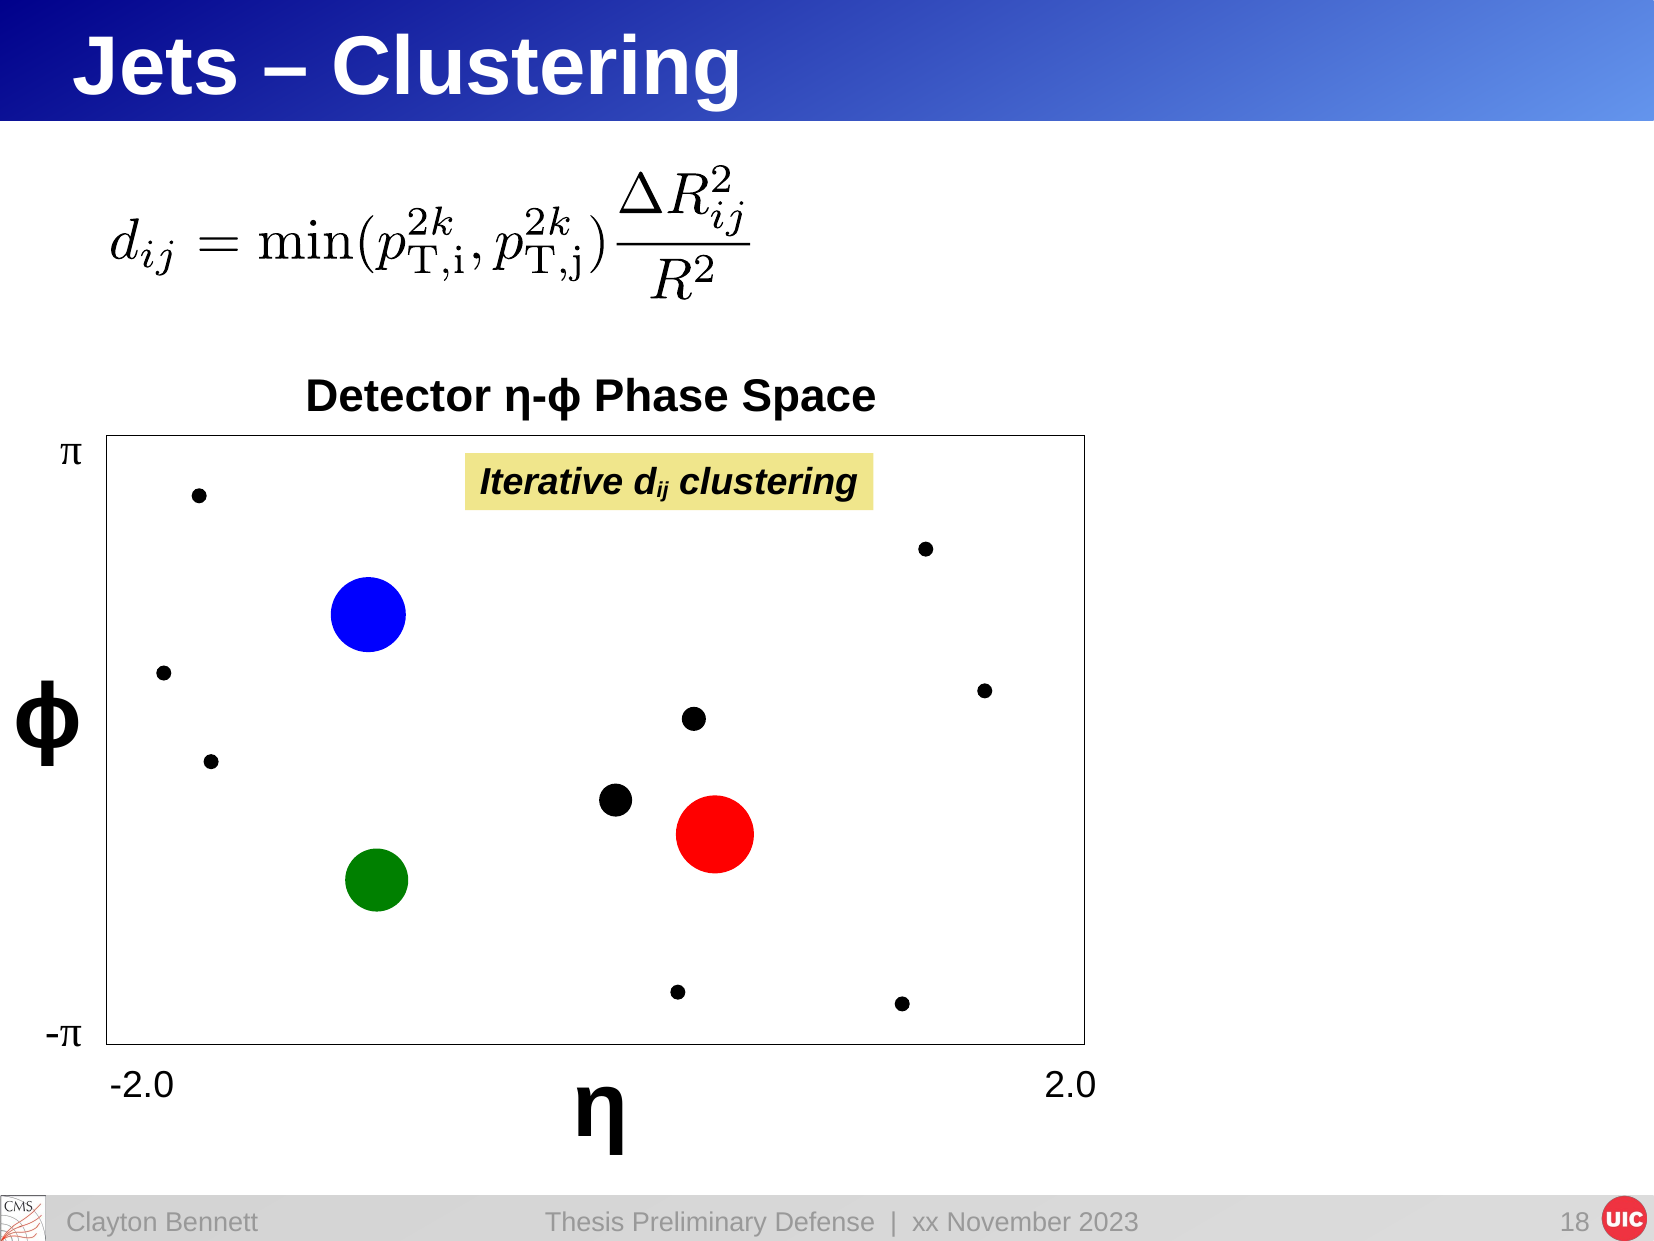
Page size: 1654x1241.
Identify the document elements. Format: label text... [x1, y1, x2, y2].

text_box [670, 984, 686, 1000]
text_box [675, 795, 754, 874]
picture [0, 1195, 46, 1241]
text_box [345, 848, 409, 912]
text_box -2.0 [94, 1056, 284, 1198]
text_box Clayton Bennett [51, 1200, 274, 1241]
picture [1601, 1195, 1647, 1200]
text_box [0, 0, 1654, 121]
text_box π [45, 418, 132, 482]
text_box [599, 783, 633, 817]
text_box [918, 541, 934, 557]
text_box [191, 488, 207, 504]
text_box [111, 165, 751, 300]
text_box ɸ [0, 656, 78, 774]
text_box [894, 996, 910, 1012]
text_box [330, 577, 406, 653]
text_box 2.0 [1029, 1056, 1139, 1156]
text_box [203, 754, 219, 770]
text_box Jets – Clustering [58, 11, 1093, 136]
text_box Iterative dij clustering [465, 453, 874, 511]
text_box [977, 683, 993, 699]
text_box Detector η-ɸ Phase Space [290, 362, 942, 481]
text_box -π [30, 999, 154, 1112]
text_box [681, 706, 706, 731]
text_box η [558, 1046, 627, 1164]
text_box <number> [1545, 1200, 1654, 1241]
text_box Thesis Preliminary Defense | xx November 2023 [530, 1200, 1152, 1241]
text_box [156, 665, 172, 681]
text_box [46, 1195, 1601, 1241]
